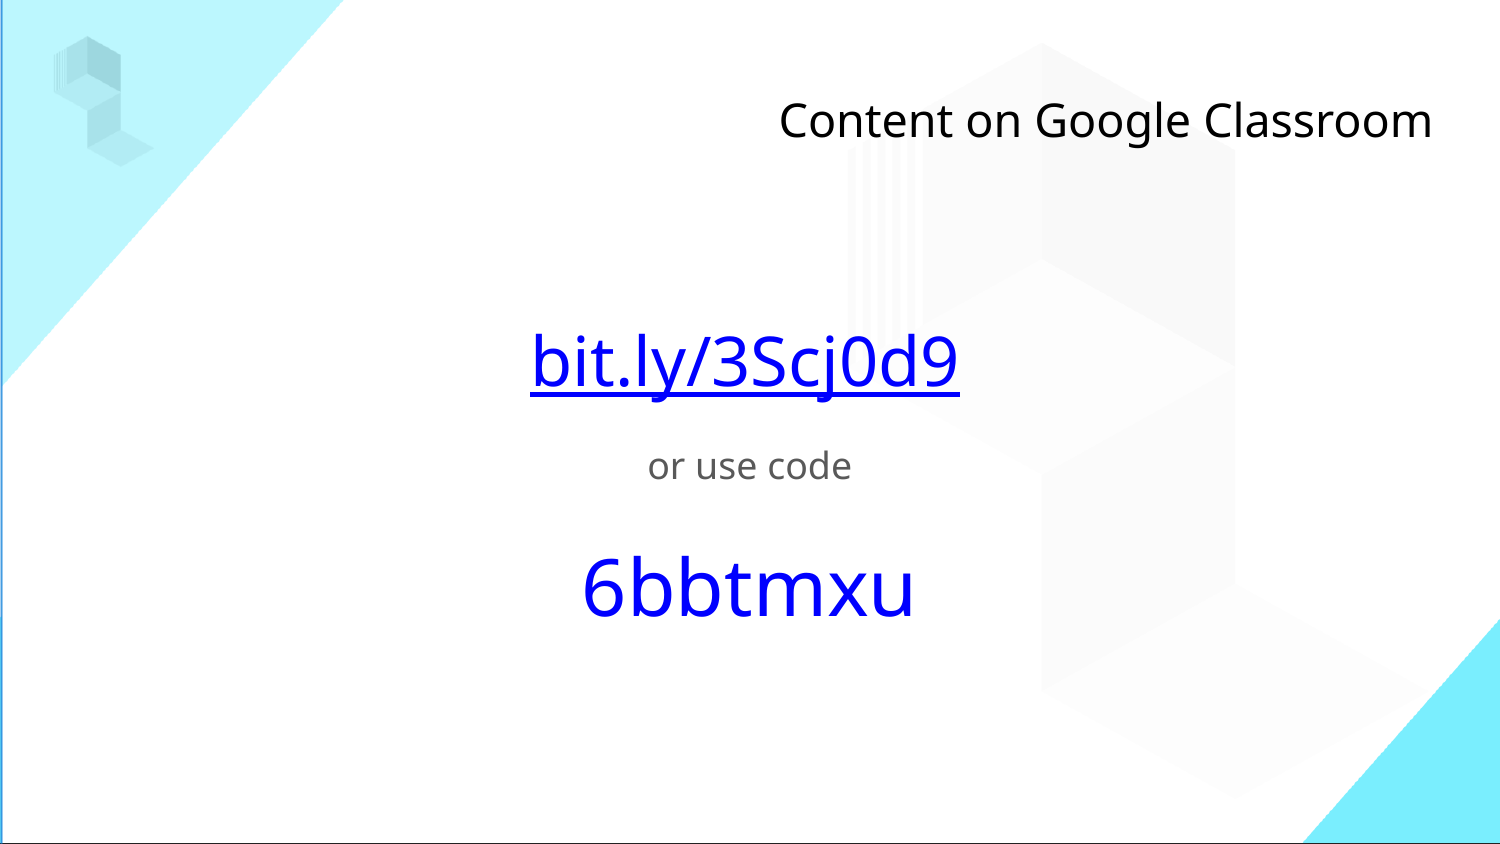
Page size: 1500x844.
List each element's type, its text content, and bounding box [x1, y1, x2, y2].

title Content on Google Classroom [51, 72, 1449, 167]
list bit.ly/3Scj0d9 or use code 6bbtmxu [51, 189, 1449, 750]
picture [0, 0, 1500, 844]
